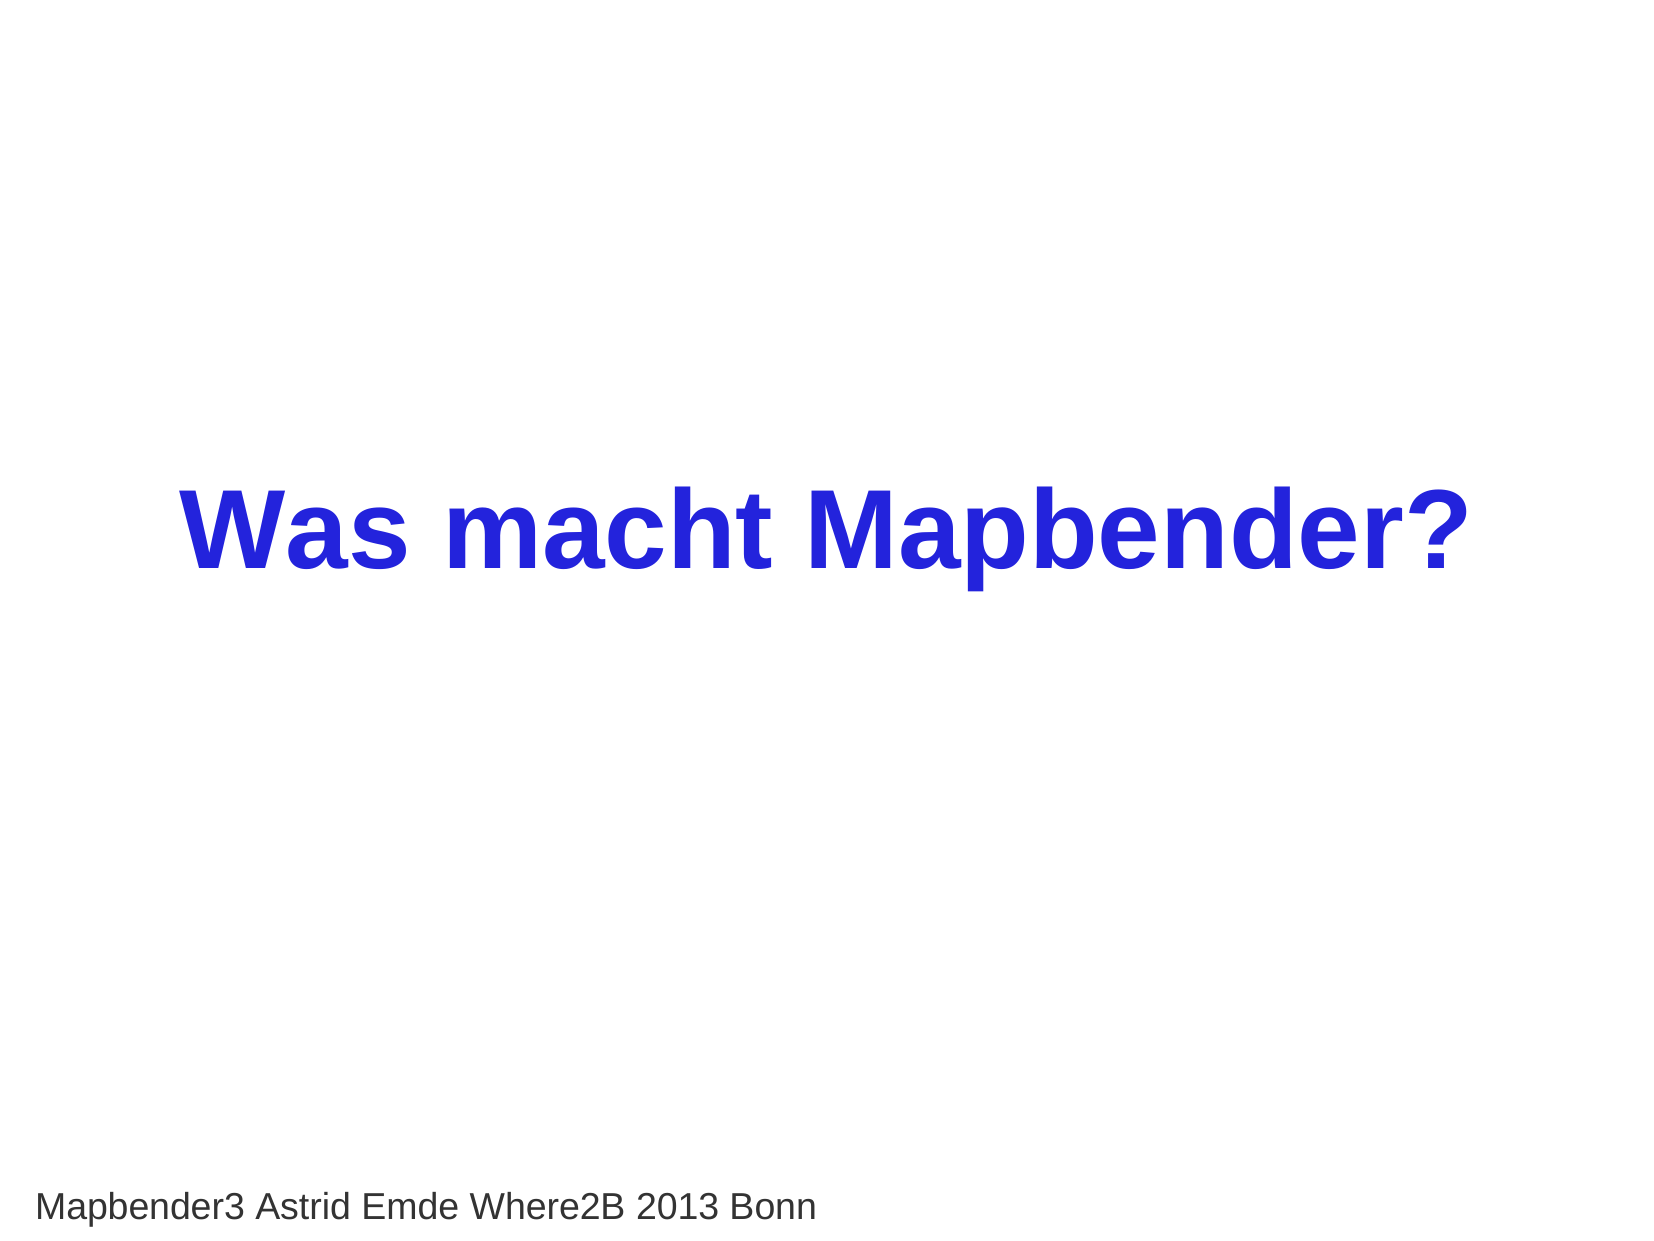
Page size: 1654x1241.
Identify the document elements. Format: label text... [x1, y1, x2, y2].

subtitle Was macht Mapbender? [82, 49, 1571, 1010]
